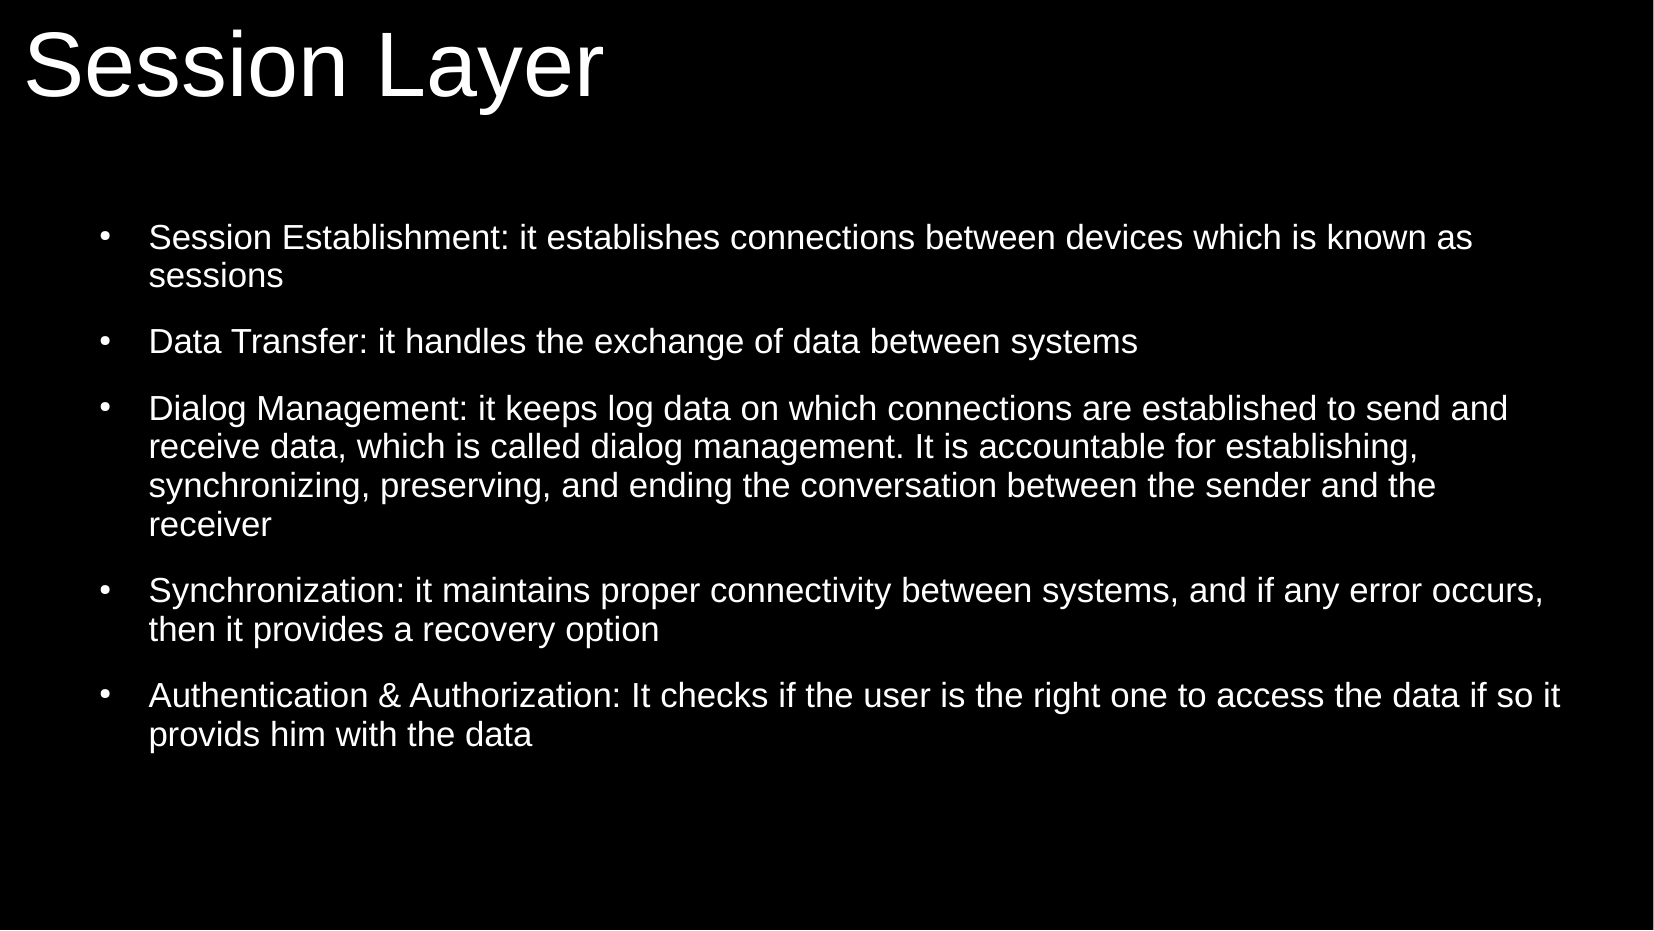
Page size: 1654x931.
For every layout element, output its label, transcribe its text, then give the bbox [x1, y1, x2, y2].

list Session Establishment: it establishes connections between devices which is known as sessions Data Transfer: it handles the exchange of data between systems Dialog Management: it keeps log data on which connections are established to send and receive data, which is called dialog management. It is accountable for establishing, synchronizing, preserving, and ending the conversation between the sender and the receiver Synchronization: it maintains proper connectivity between systems, and if any error occurs, then it provides a recovery option Authentication & Authorization: It checks if the user is the right one to access the data if so it provids him with the data [82, 217, 1571, 758]
title Session Layer [23, 11, 1589, 119]
